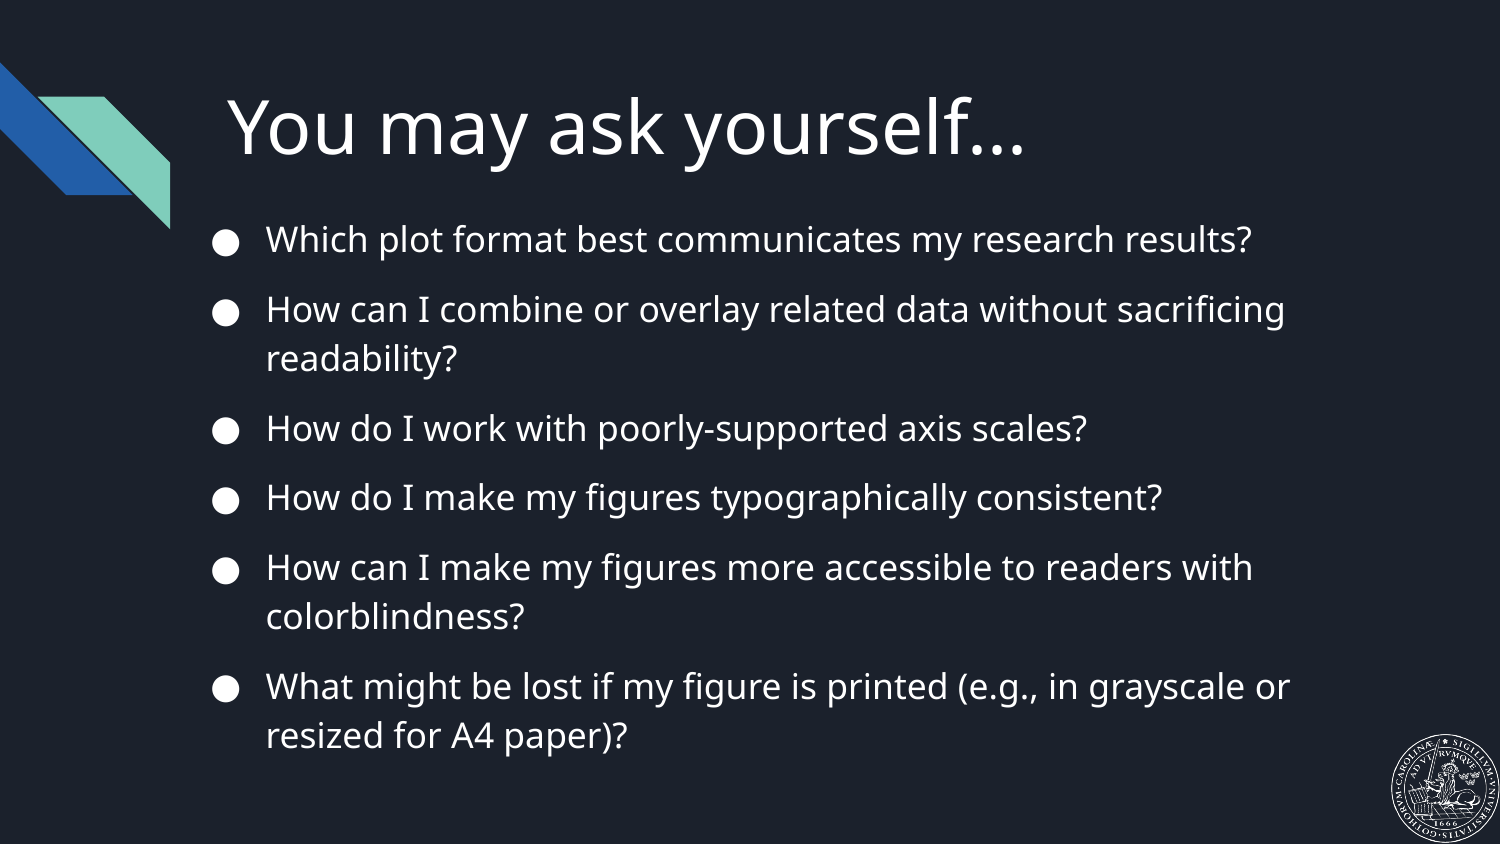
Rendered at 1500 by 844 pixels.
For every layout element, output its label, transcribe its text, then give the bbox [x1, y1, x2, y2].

picture [1382, 724, 1500, 844]
list Which plot format best communicates my research results? How can I combine or overlay related data without sacrificing readability? How do I work with poorly-supported axis scales? How do I make my figures typographically consistent? How can I make my figures more accessible to readers with colorblindness? What might be lost if my figure is printed (e.g., in grayscale or resized for A4 paper)? [175, 195, 1368, 768]
title You may ask yourself... [212, 64, 1368, 195]
